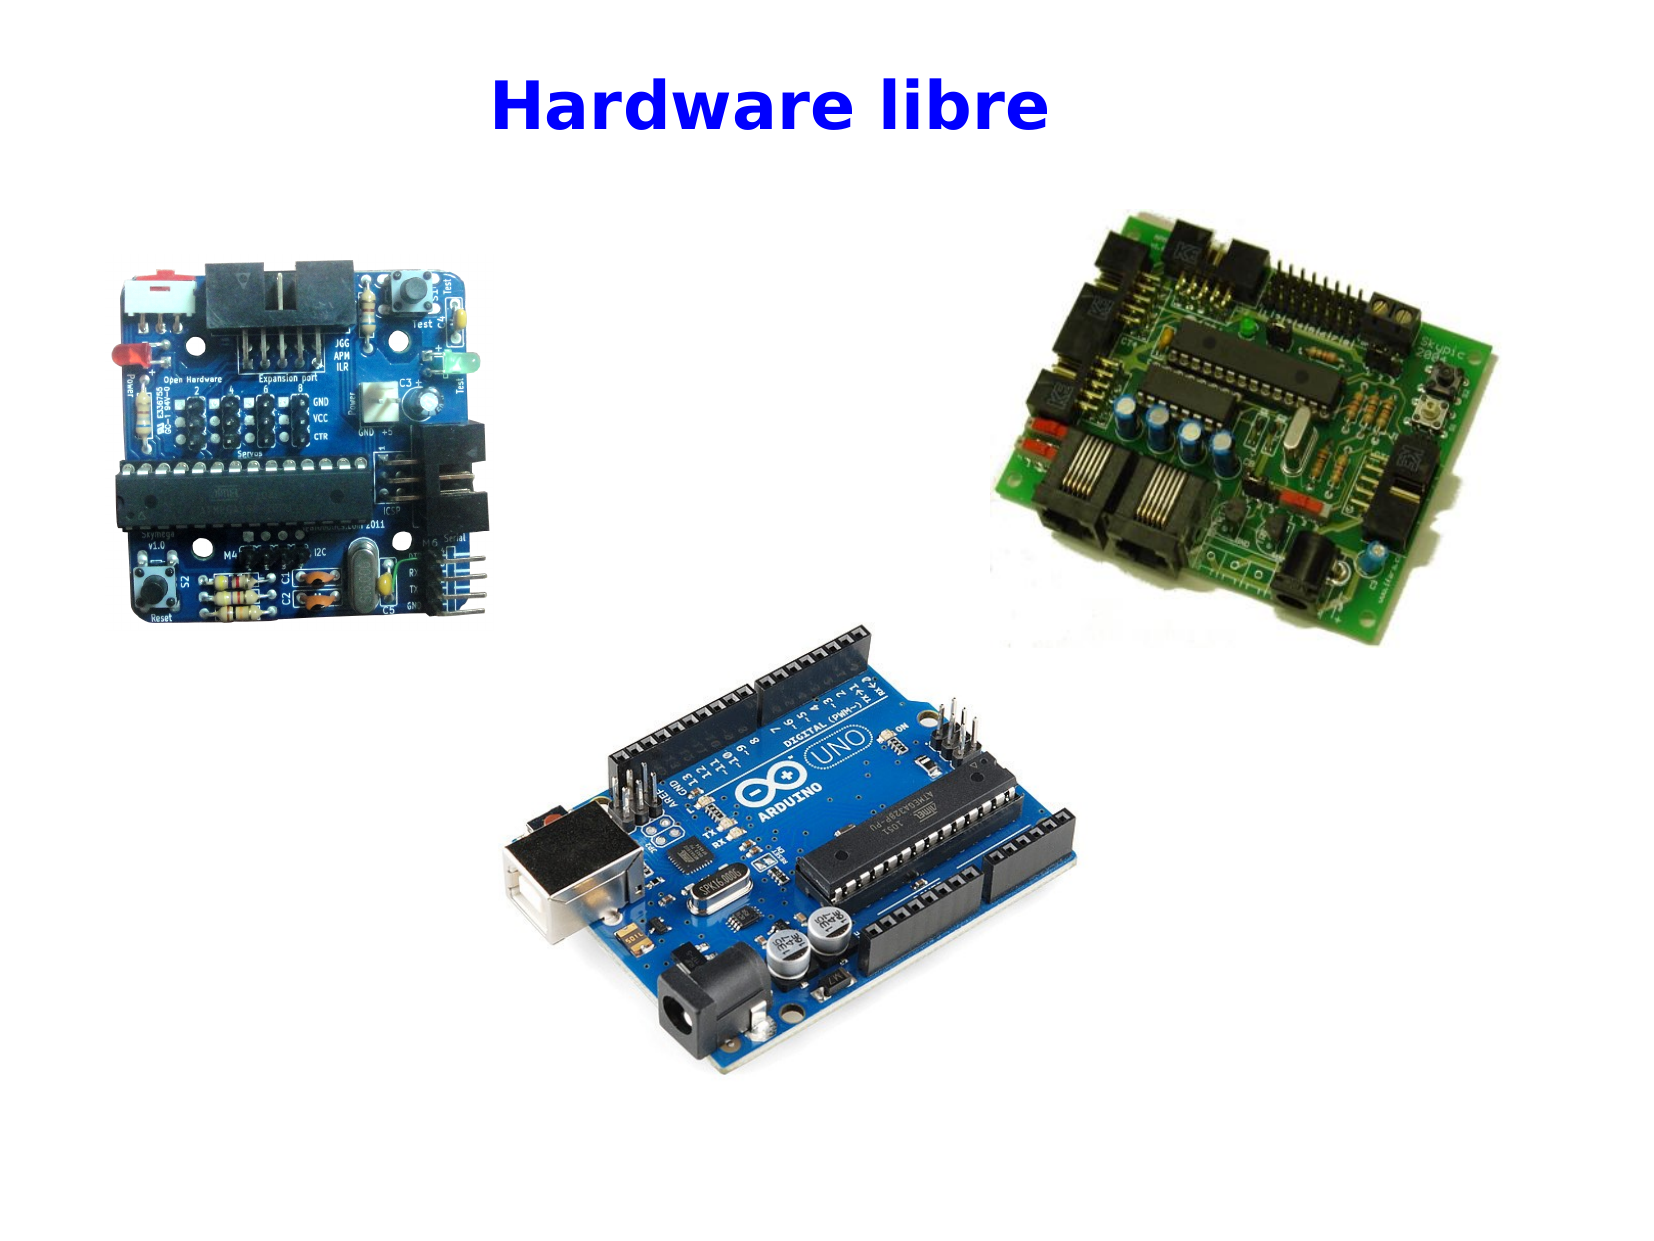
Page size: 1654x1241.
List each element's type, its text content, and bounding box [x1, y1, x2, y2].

text_box Hardware libre [474, 60, 1081, 153]
picture [105, 209, 1522, 1171]
